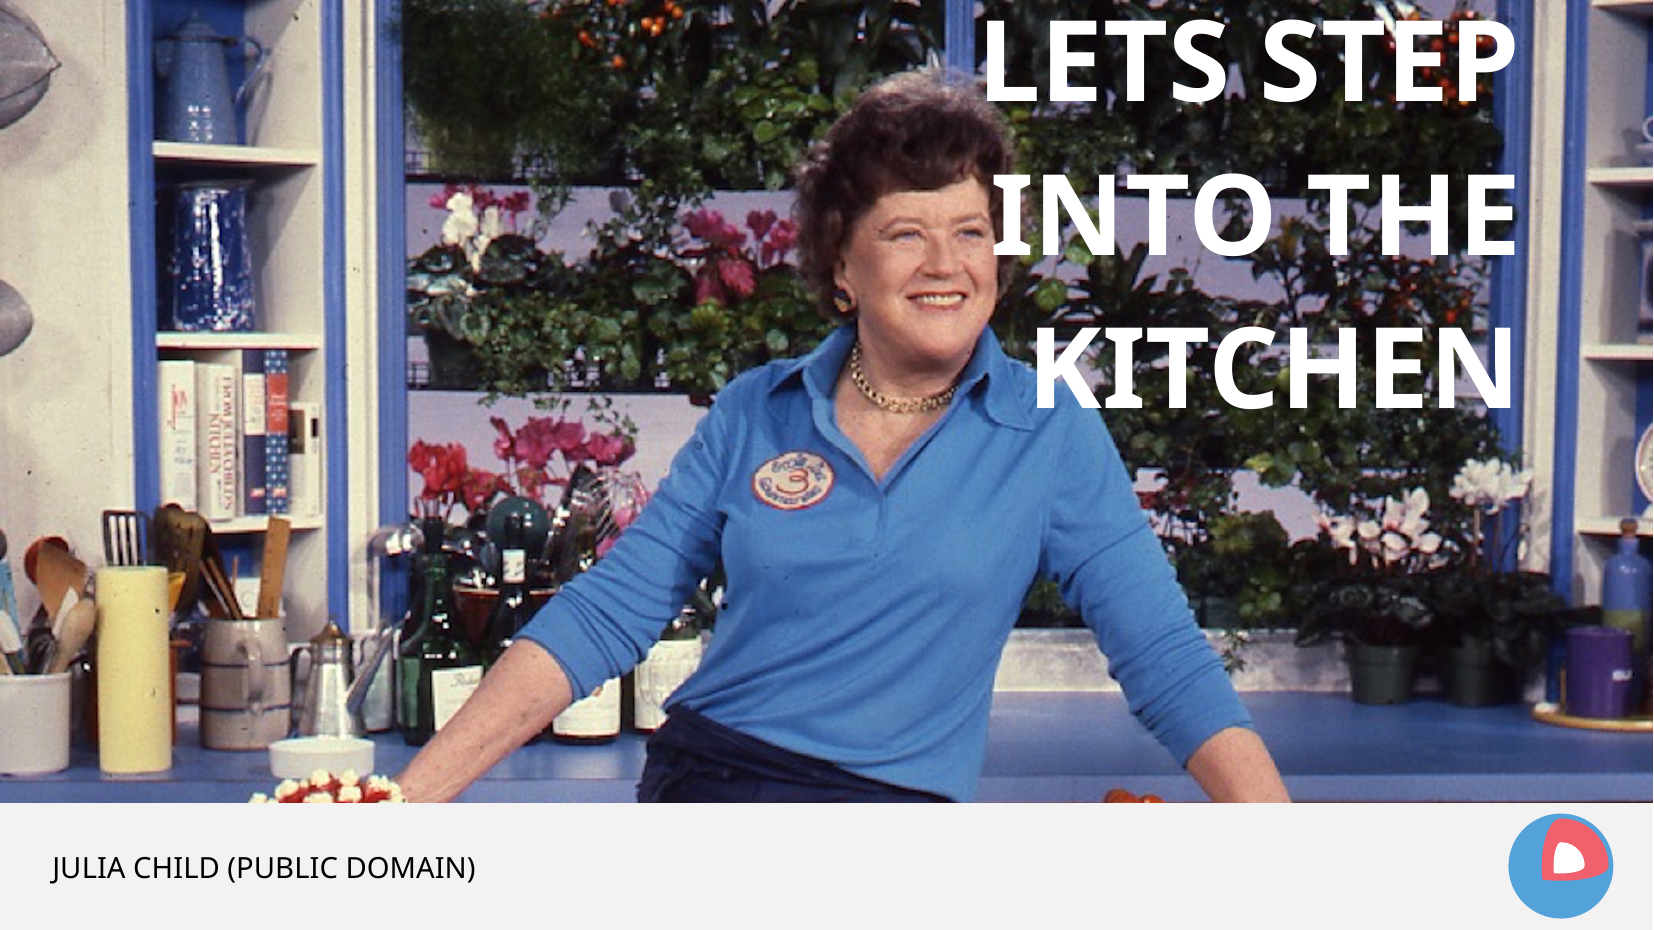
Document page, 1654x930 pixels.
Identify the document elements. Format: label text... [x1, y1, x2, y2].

picture [0, 0, 1653, 803]
text_box JULIA CHILD (PUBLIC DOMAIN) [37, 839, 589, 910]
text_box LETS STEP INTO THE KITCHEN [962, 0, 1511, 414]
